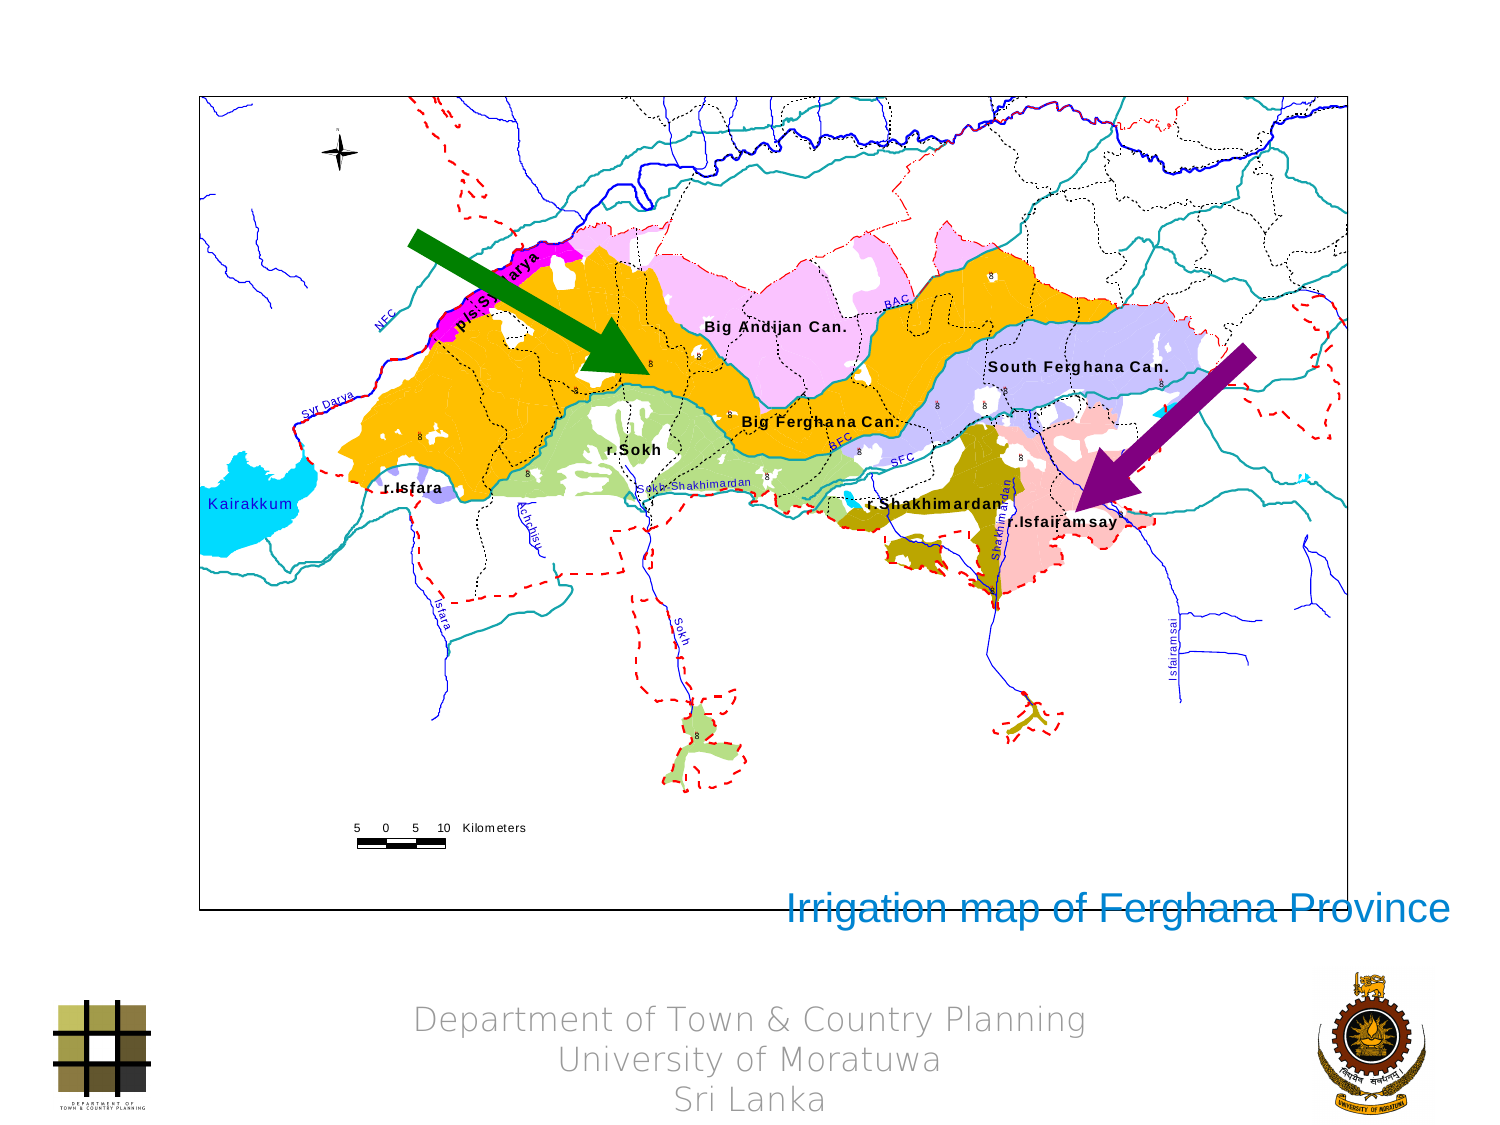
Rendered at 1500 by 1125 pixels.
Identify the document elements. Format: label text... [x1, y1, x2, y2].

picture [178, 68, 1411, 942]
title Irrigation map of Ferghana Province [737, 849, 1500, 963]
picture [1312, 966, 1435, 1125]
picture [53, 1000, 151, 1110]
